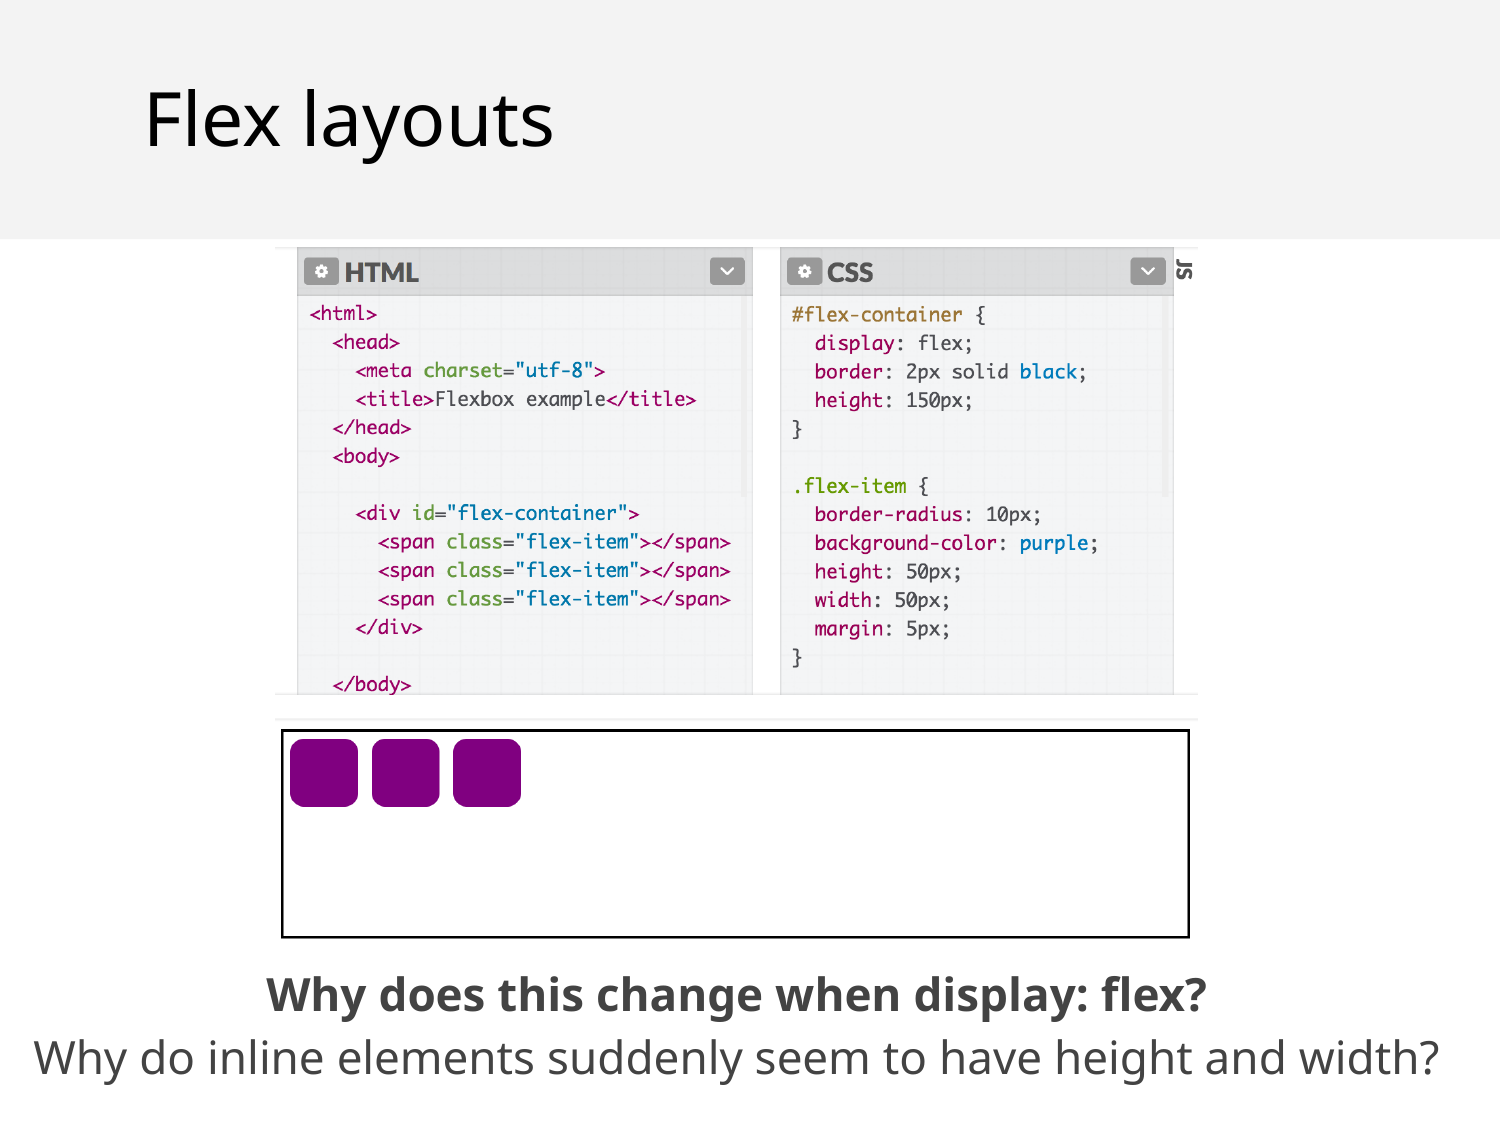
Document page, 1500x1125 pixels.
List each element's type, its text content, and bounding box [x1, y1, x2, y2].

picture [275, 241, 1198, 964]
title Flex layouts [128, 56, 1372, 183]
list Why does this change when display: flex? Why do inline elements suddenly seem to have height and width? [12, 942, 1462, 1124]
